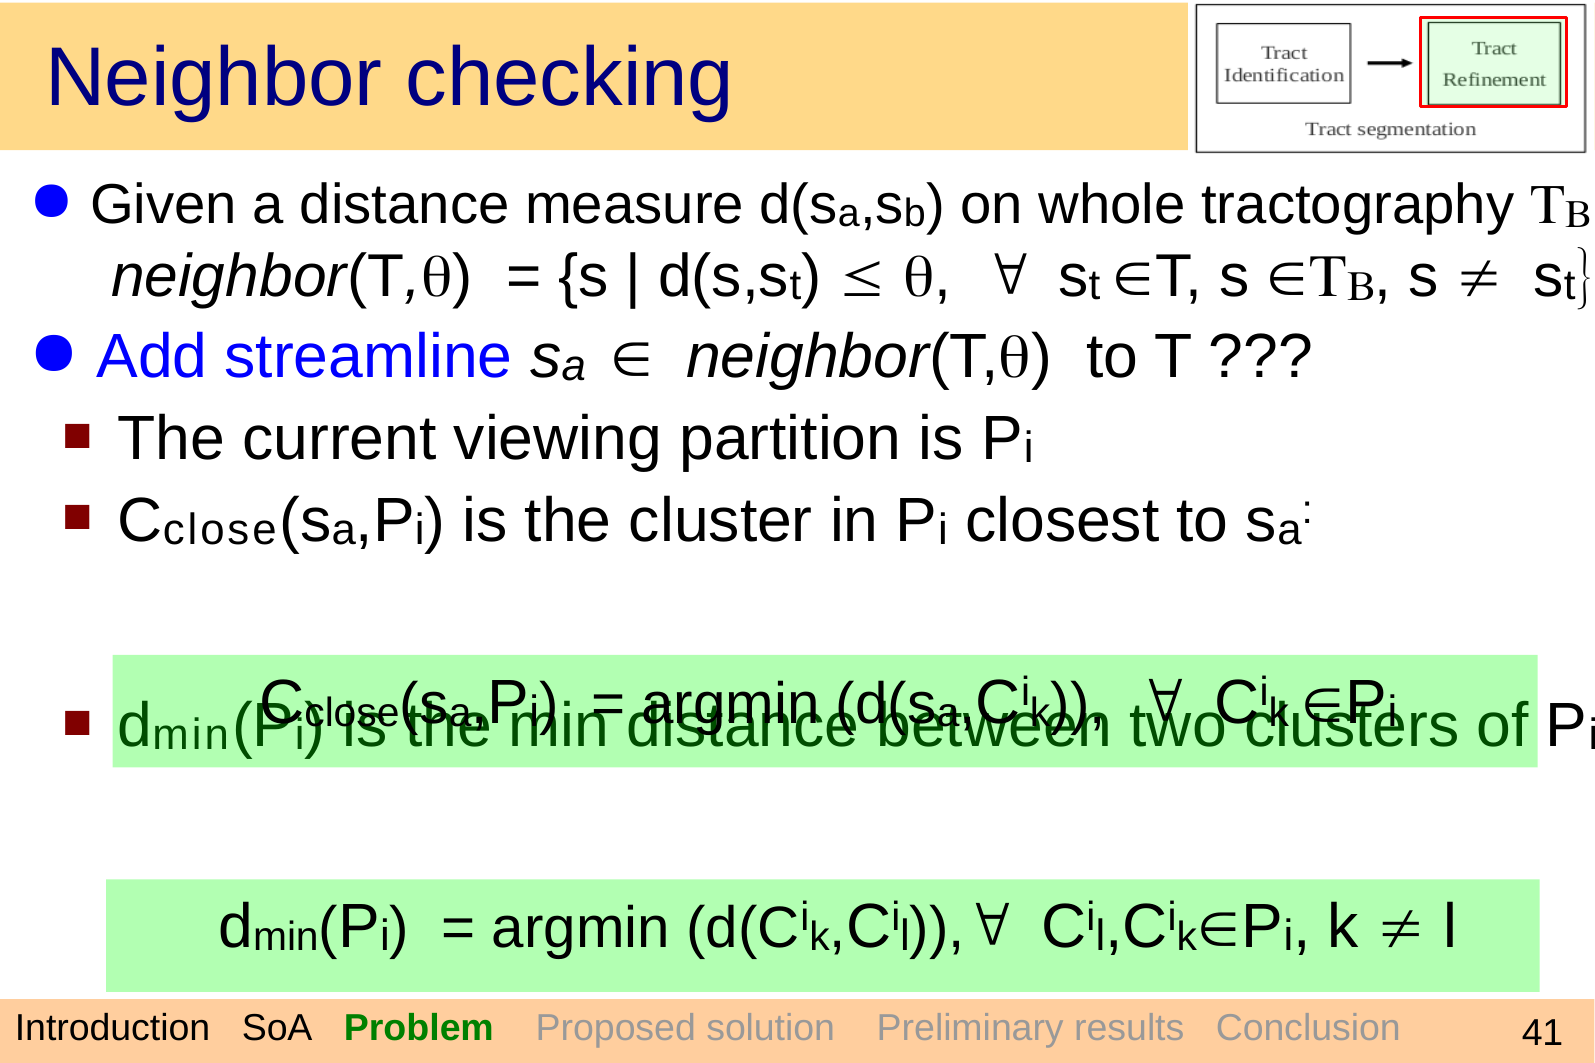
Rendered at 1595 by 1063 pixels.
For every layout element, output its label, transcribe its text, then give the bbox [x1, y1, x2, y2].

list Cclose(sa,Pi) = argmin (d(sa,Cik)), " Cik ÎPi [112, 654, 1538, 768]
list [1420, 17, 1567, 107]
list dmin(Pi) = argmin (d(Cik,Cil))," Cil,CikÎPi, k ¹ l [106, 879, 1540, 992]
picture [1188, 0, 1595, 161]
text_box <number> [1377, 1003, 1579, 1063]
title Neighbor checking [0, 2, 1188, 151]
list Given a distance measure d(sa,sb) on whole tractography TB neighbor(T,q) = {s | d(s,st) £ q, " st ÎT, s ÎTB, s ¹ st} Add streamline sa Î neighbor(T,q) to T ??? The current viewing partition is Pi Cclose(sa,Pi) is the cluster in Pi closest to sa: dmin(Pi) is the min distance between two clusters of Pi [29, 172, 1595, 951]
text_box Introduction SoA Problem Proposed solution Preliminary results Conclusion [0, 999, 1595, 1063]
